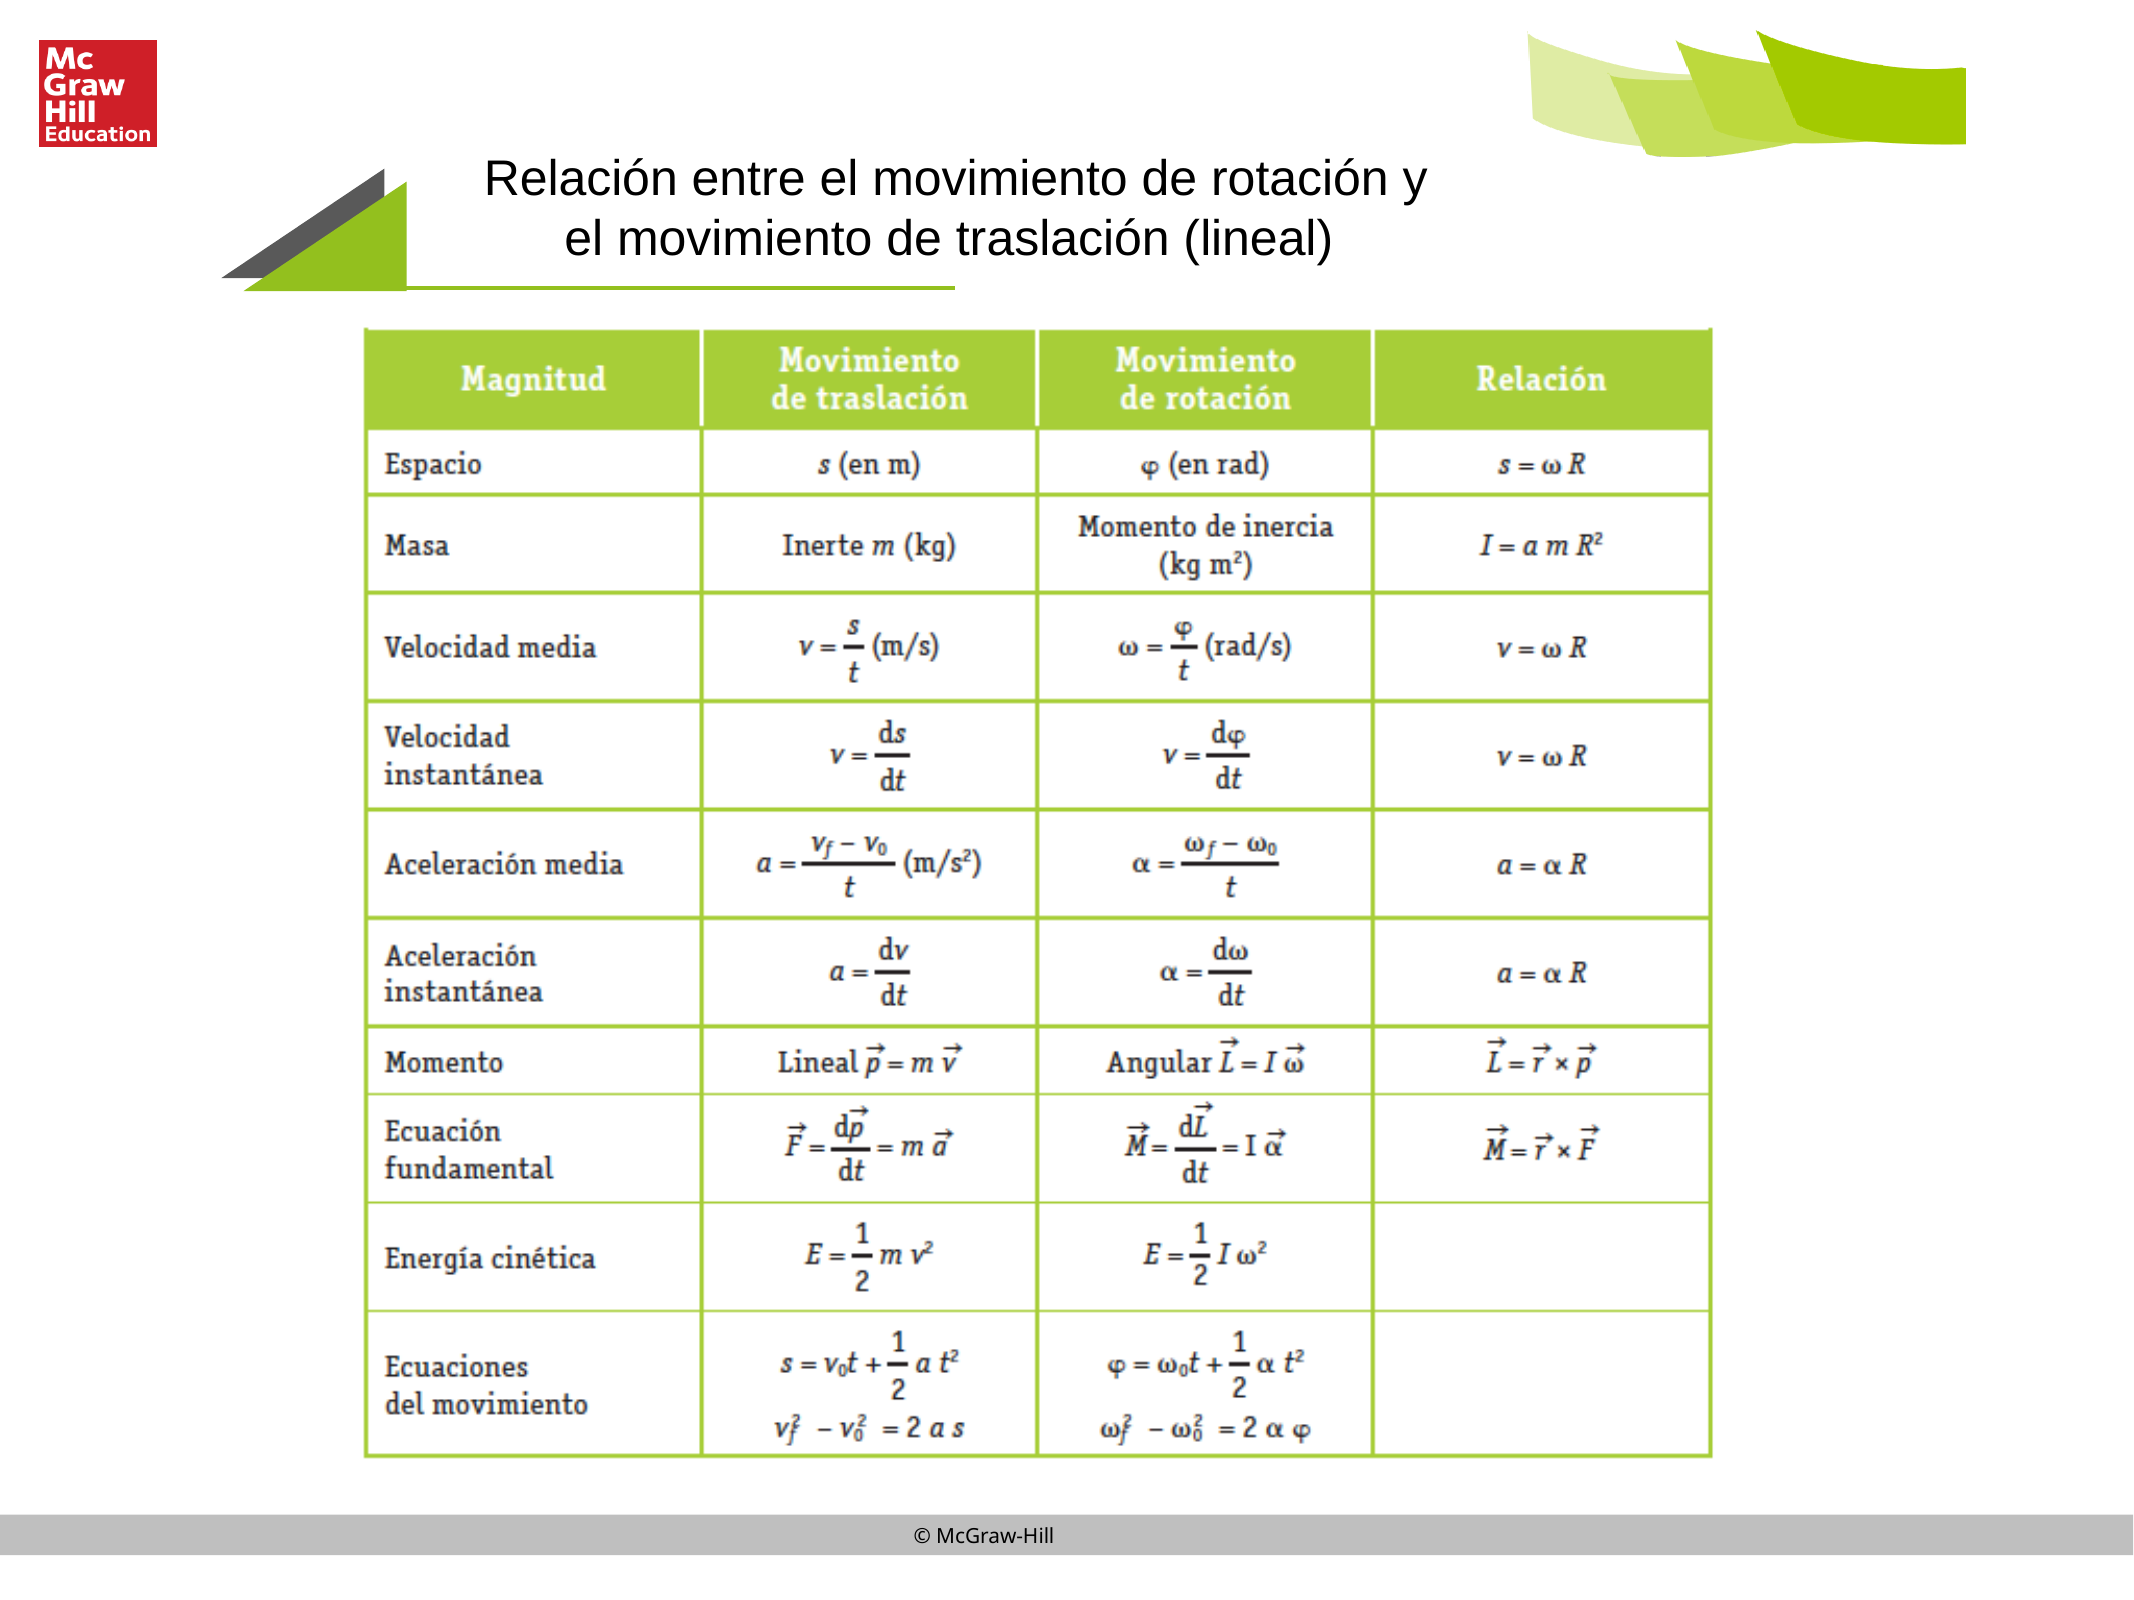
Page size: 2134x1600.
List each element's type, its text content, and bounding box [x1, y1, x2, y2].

text_box [0, 1514, 2134, 1556]
picture [1387, 30, 1966, 157]
text_box © McGraw-Hill [707, 1514, 1261, 1555]
picture [39, 40, 157, 147]
picture [352, 318, 1736, 1471]
text_box [221, 168, 407, 292]
text_box Relación entre el movimiento de rotación y el movimiento de traslación (lineal) [435, 136, 1463, 274]
